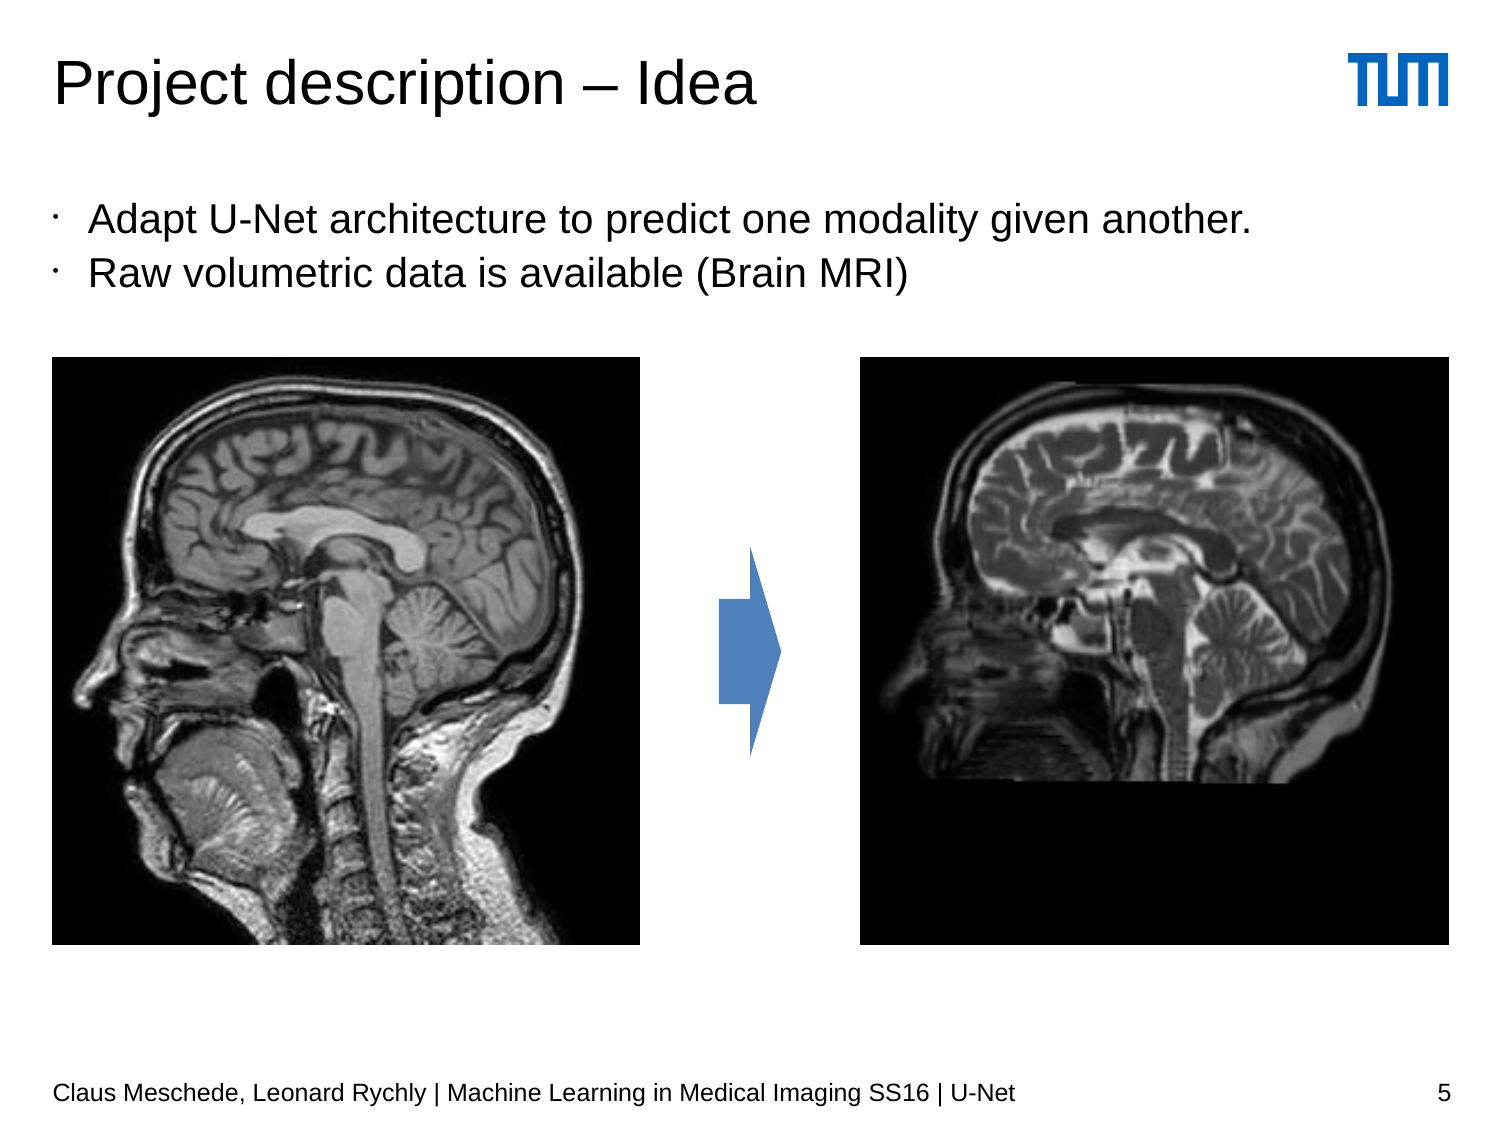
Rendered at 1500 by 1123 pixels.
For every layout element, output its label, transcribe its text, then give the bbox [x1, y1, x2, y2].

title Project description – Idea [53, 48, 1453, 119]
list Adapt U-Net architecture to predict one modality given another. Raw volumetric data is available (Brain MRI) [52, 188, 1453, 343]
text_box [718, 546, 782, 757]
picture [860, 357, 1449, 945]
picture [52, 357, 640, 945]
